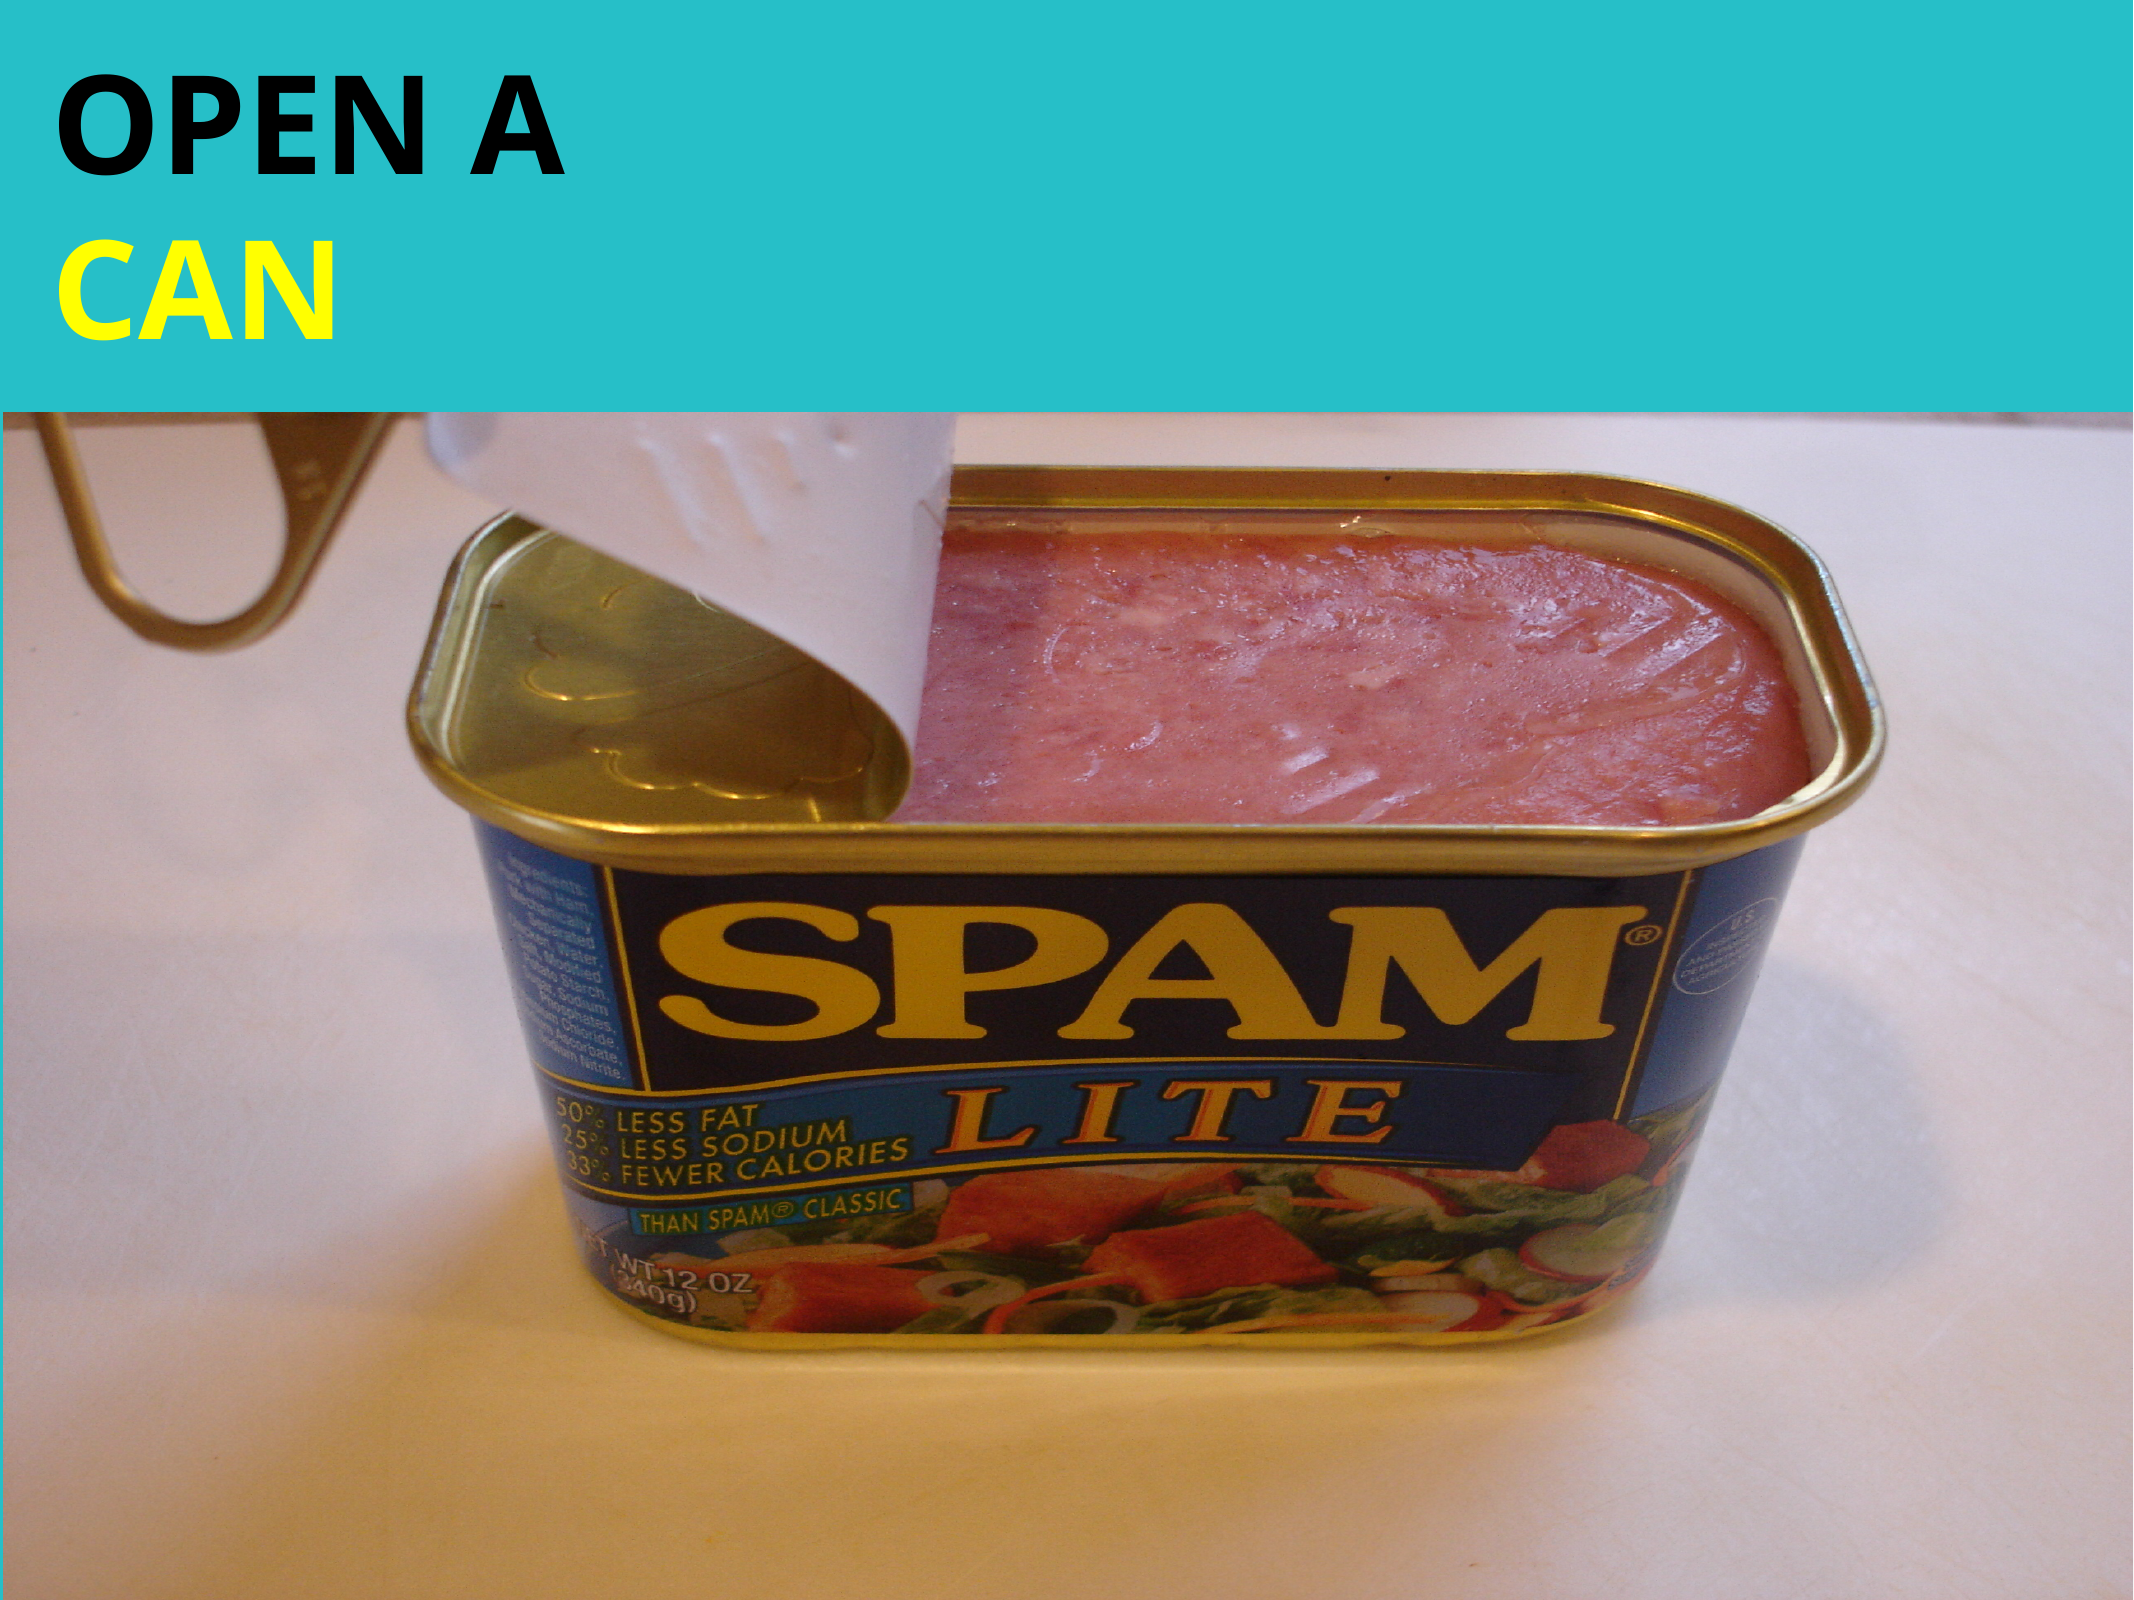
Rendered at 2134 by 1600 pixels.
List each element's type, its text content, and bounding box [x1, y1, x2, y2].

text_box OPEN A CAN [41, 37, 2134, 412]
picture [3, 412, 2134, 1600]
